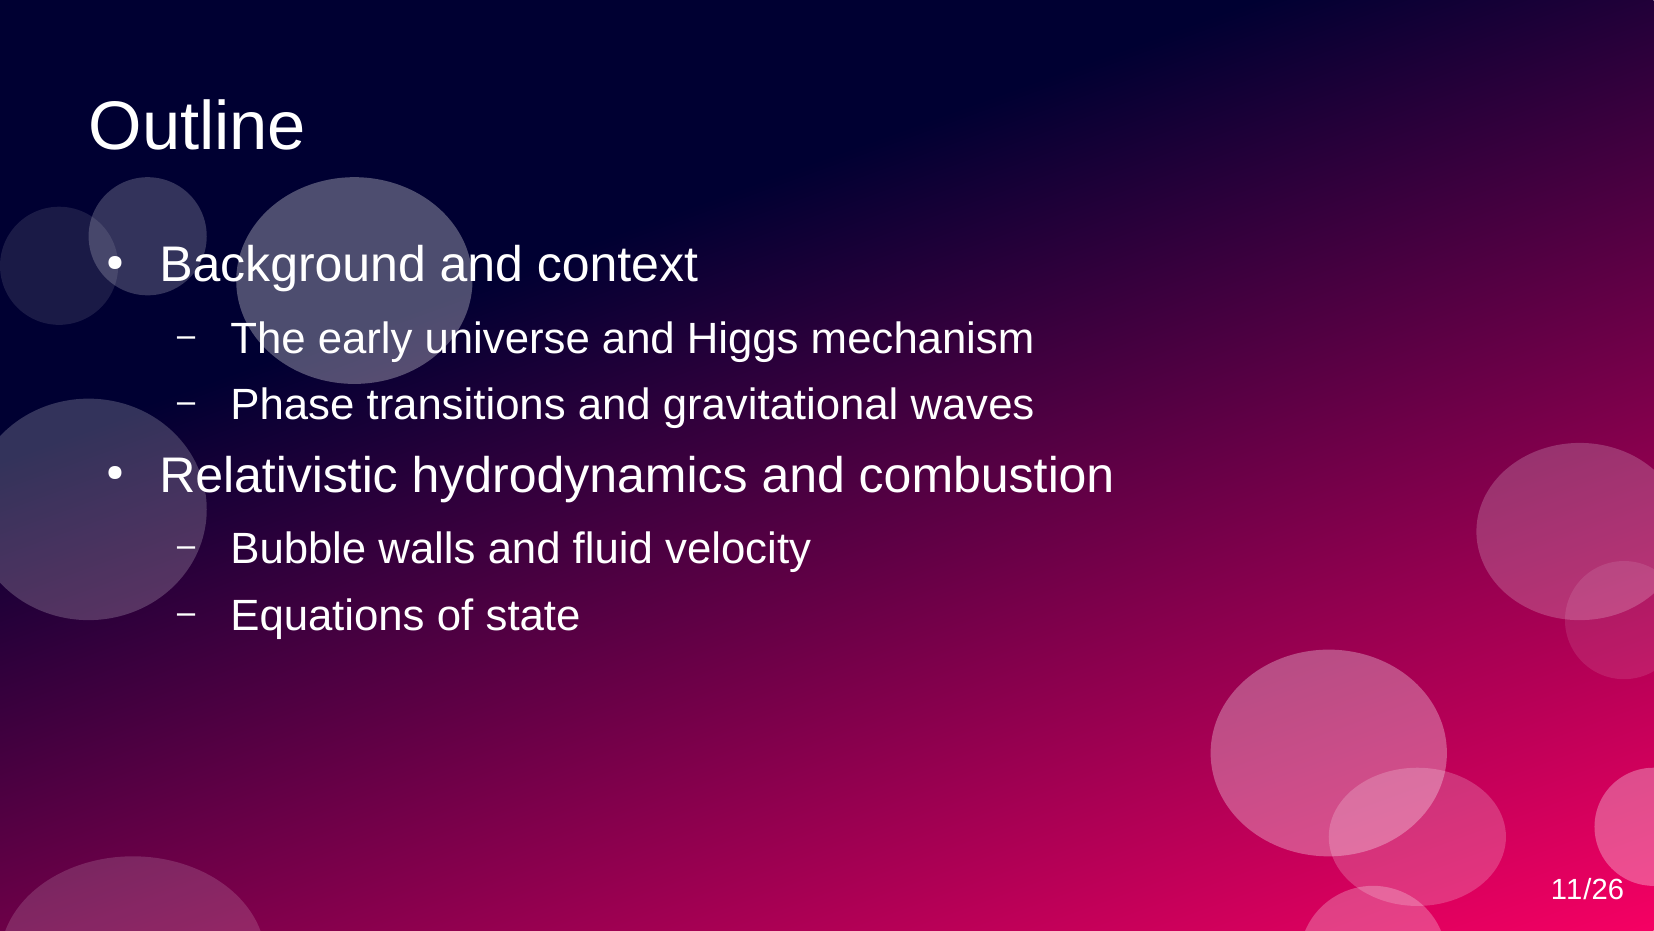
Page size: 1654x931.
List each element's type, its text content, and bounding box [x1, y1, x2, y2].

title Outline [88, 44, 1565, 207]
list Background and context The early universe and Higgs mechanism Phase transitions and gravitational waves Relativistic hydrodynamics and combustion Bubble walls and fluid velocity Equations of state [88, 236, 1565, 827]
